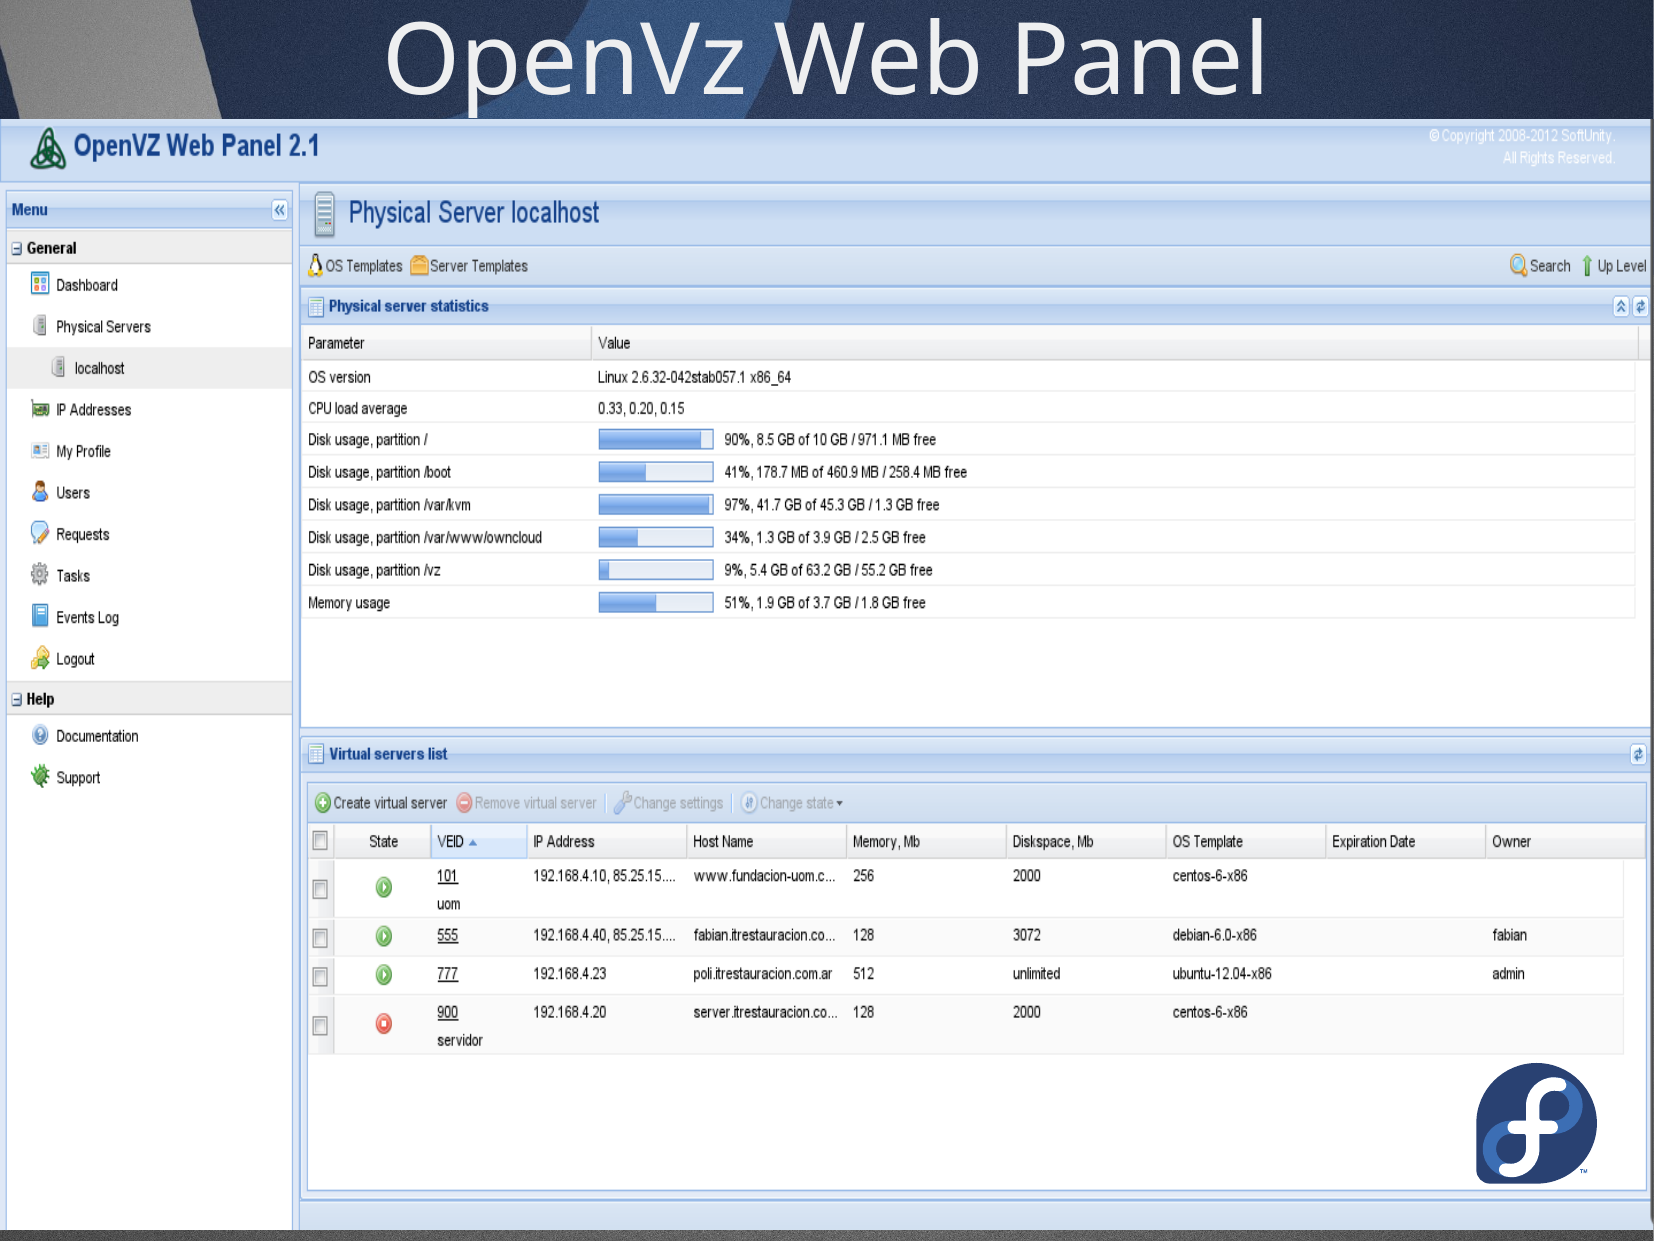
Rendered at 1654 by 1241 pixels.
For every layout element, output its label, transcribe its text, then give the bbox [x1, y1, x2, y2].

picture [0, 0, 1654, 1241]
text_box OpenVz Web Panel [88, 0, 1565, 119]
